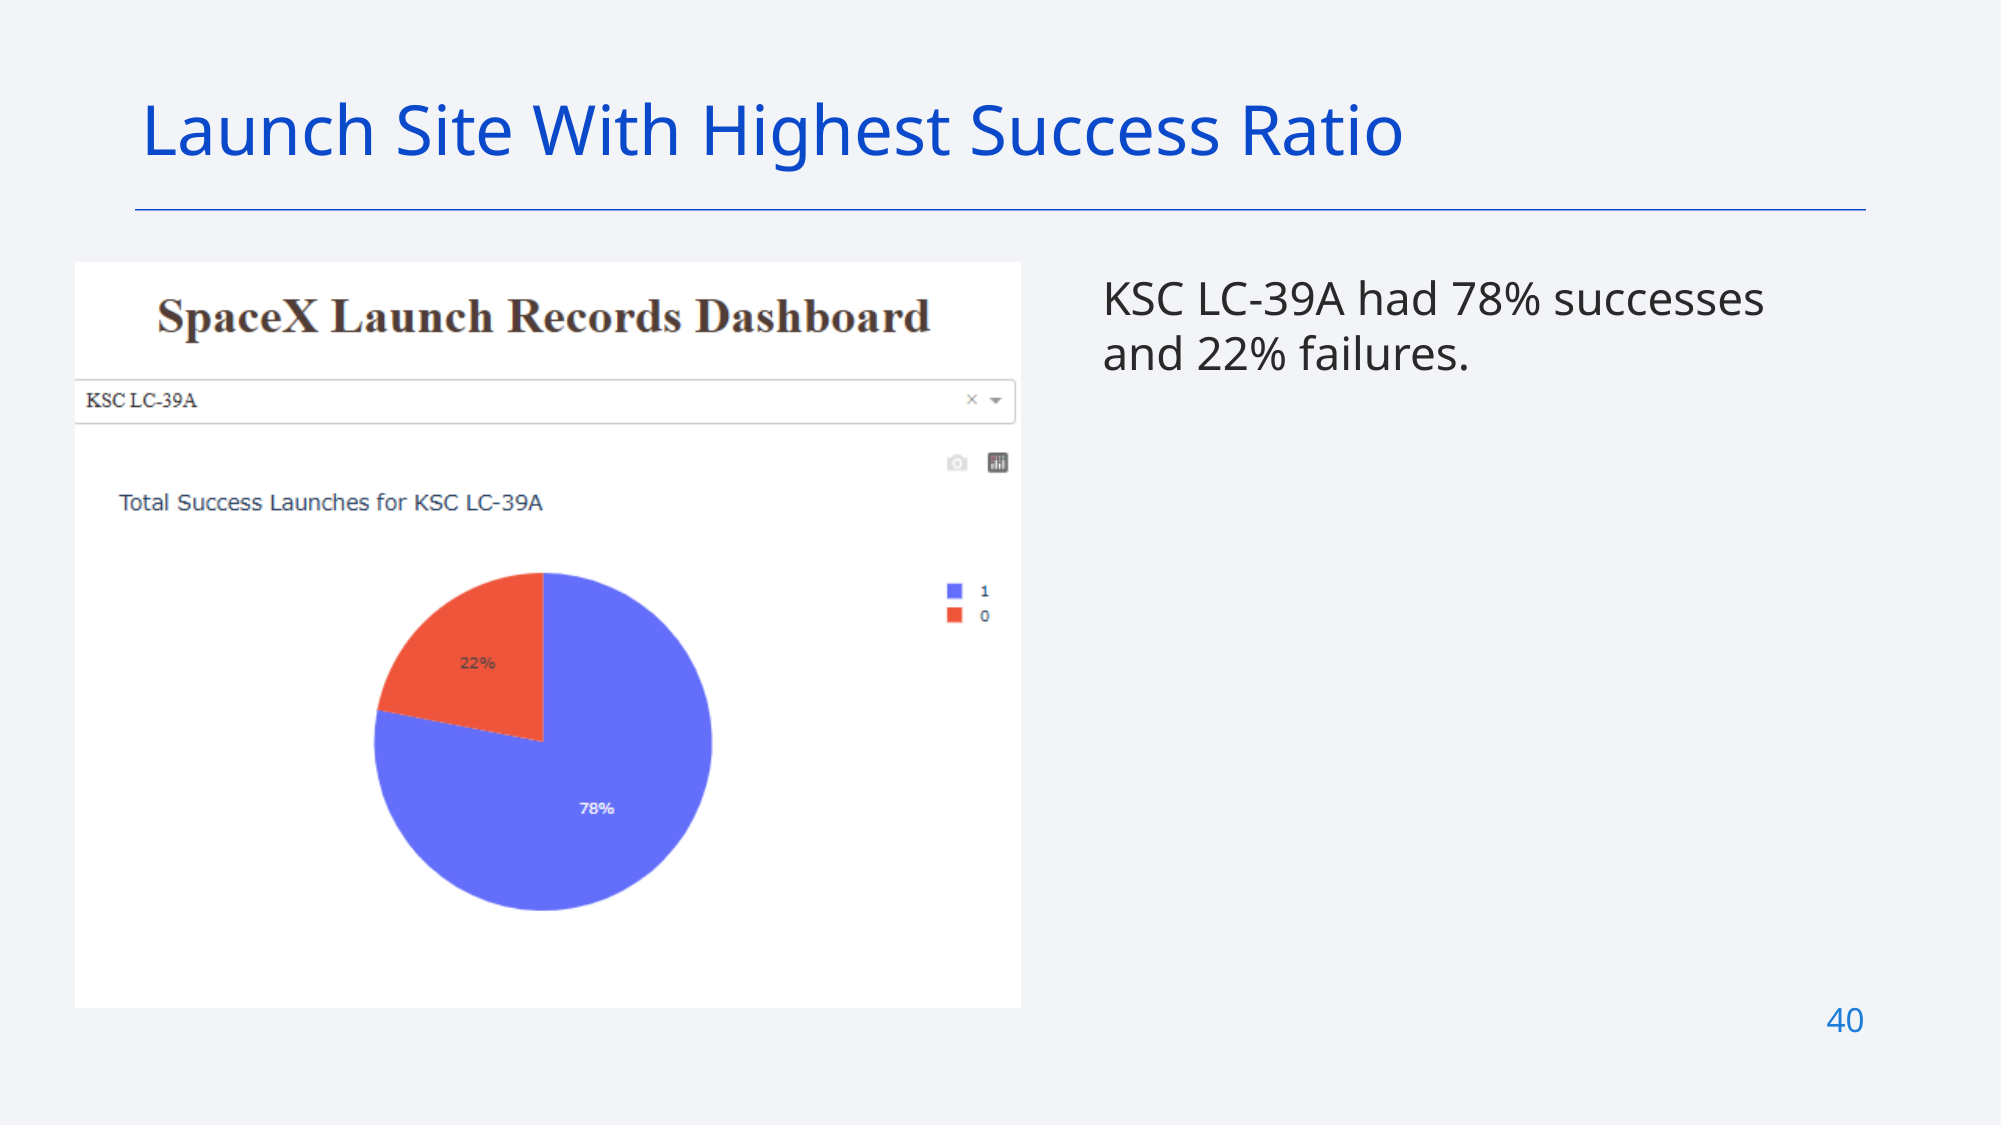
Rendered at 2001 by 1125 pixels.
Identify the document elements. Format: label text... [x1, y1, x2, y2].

picture [0, 0, 2001, 1125]
text_box Launch Site With Highest Success Ratio [126, 88, 1852, 179]
list KSC LC-39A had 78% successes and 22% failures. [1087, 262, 1852, 1014]
